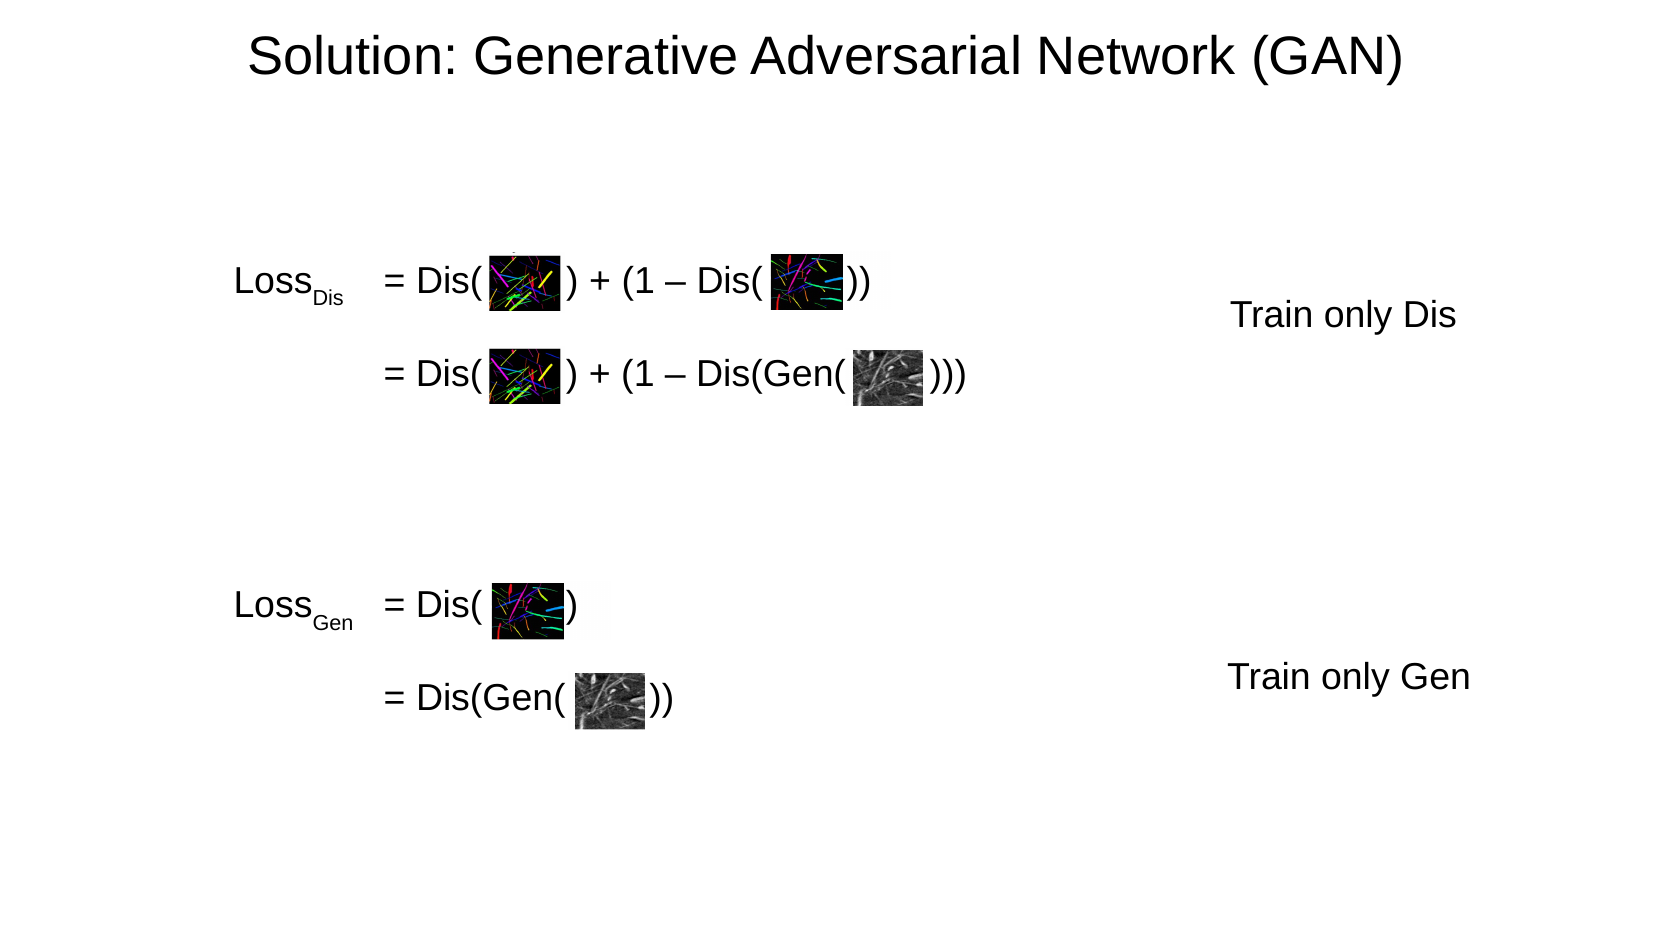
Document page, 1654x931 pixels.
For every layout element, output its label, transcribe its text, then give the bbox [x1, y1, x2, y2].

picture [487, 402, 565, 406]
text_box Train only Gen [1212, 648, 1486, 706]
text_box LossDis = Dis( ) + (1 – Dis( )) = Dis( ) + (1 – Dis(Gen( ))) [218, 251, 1102, 402]
text_box LossGen = Dis( ) = Dis(Gen( )) [218, 576, 721, 727]
text_box Train only Dis [1215, 285, 1472, 343]
text_box Solution: Generative Adversarial Network (GAN) [0, 17, 1654, 94]
picture [487, 252, 565, 313]
picture [845, 402, 923, 406]
